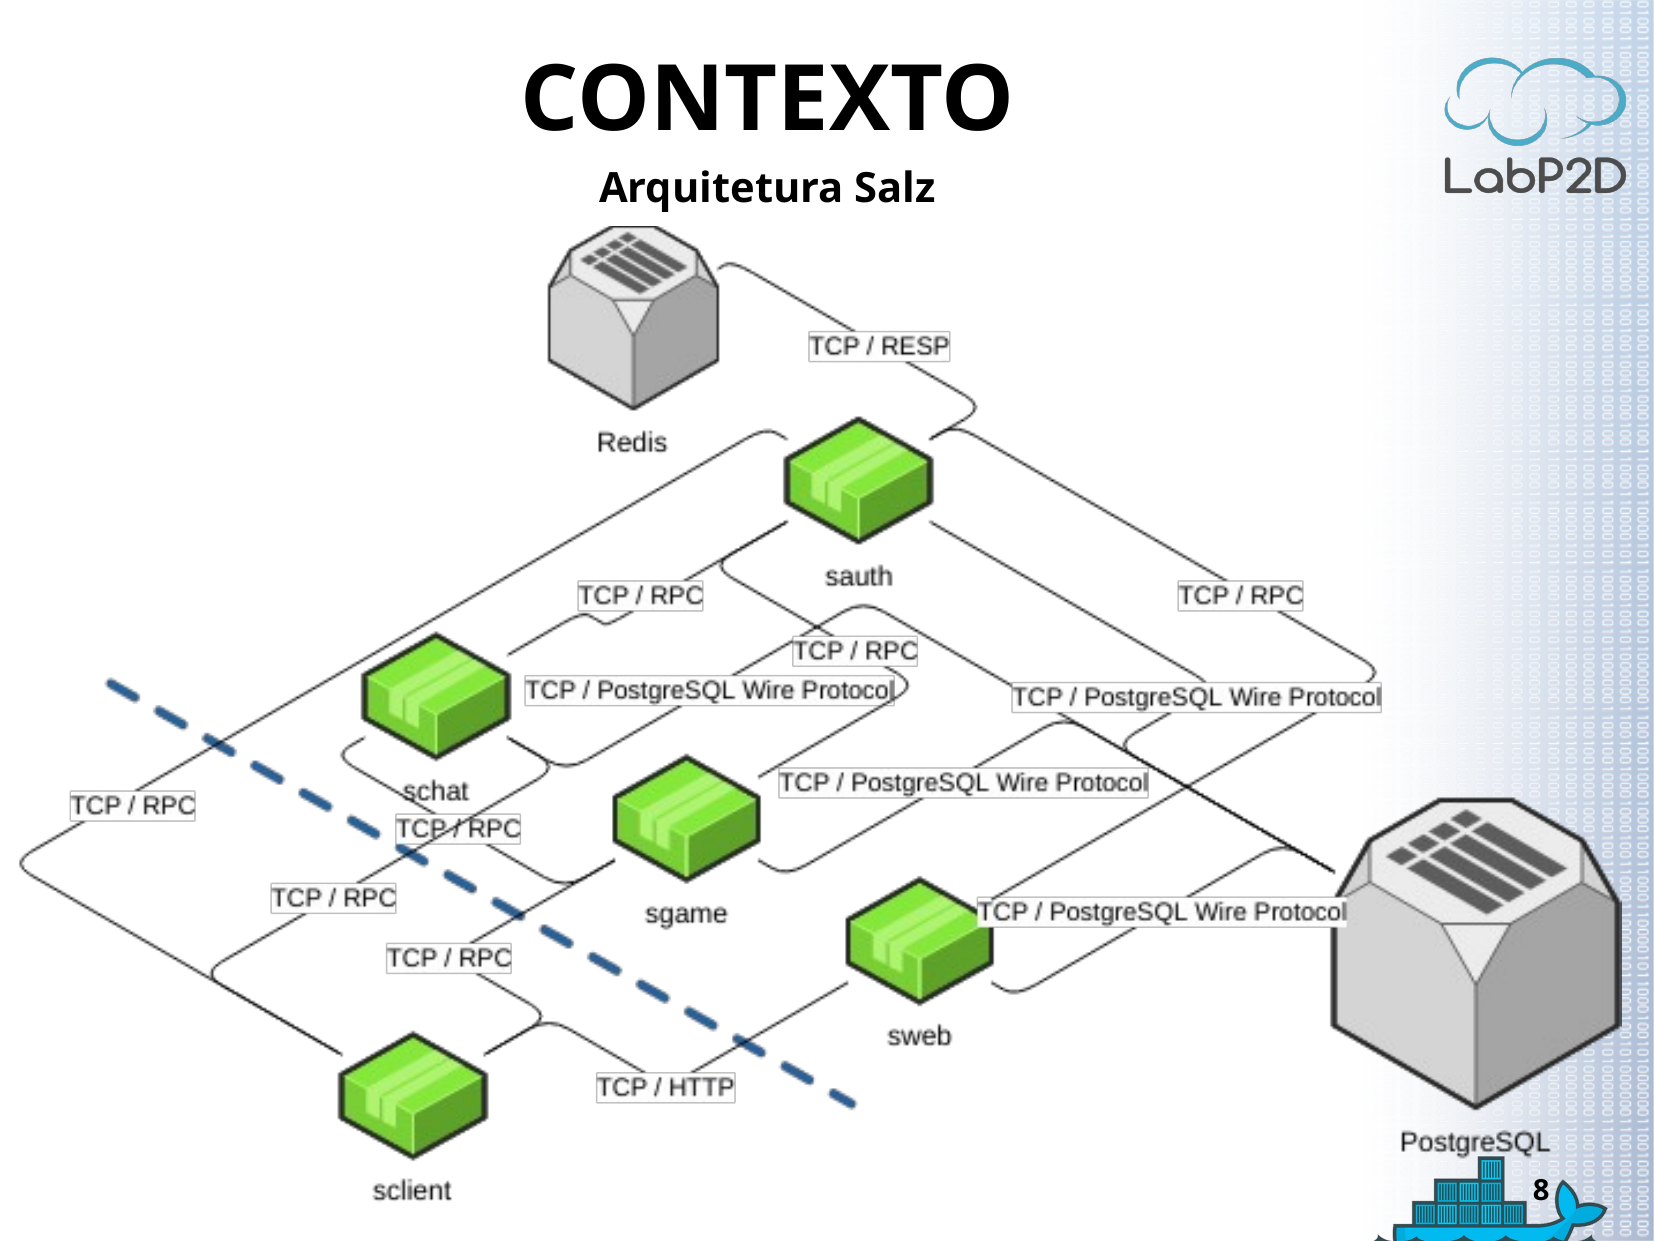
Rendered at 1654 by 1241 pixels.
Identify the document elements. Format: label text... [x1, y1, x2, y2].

picture [1455, 1237, 1472, 1241]
picture [1498, 1236, 1515, 1241]
picture [11, 1, 1654, 1241]
title CONTEXTO Arquitetura Salz [82, 19, 1453, 226]
